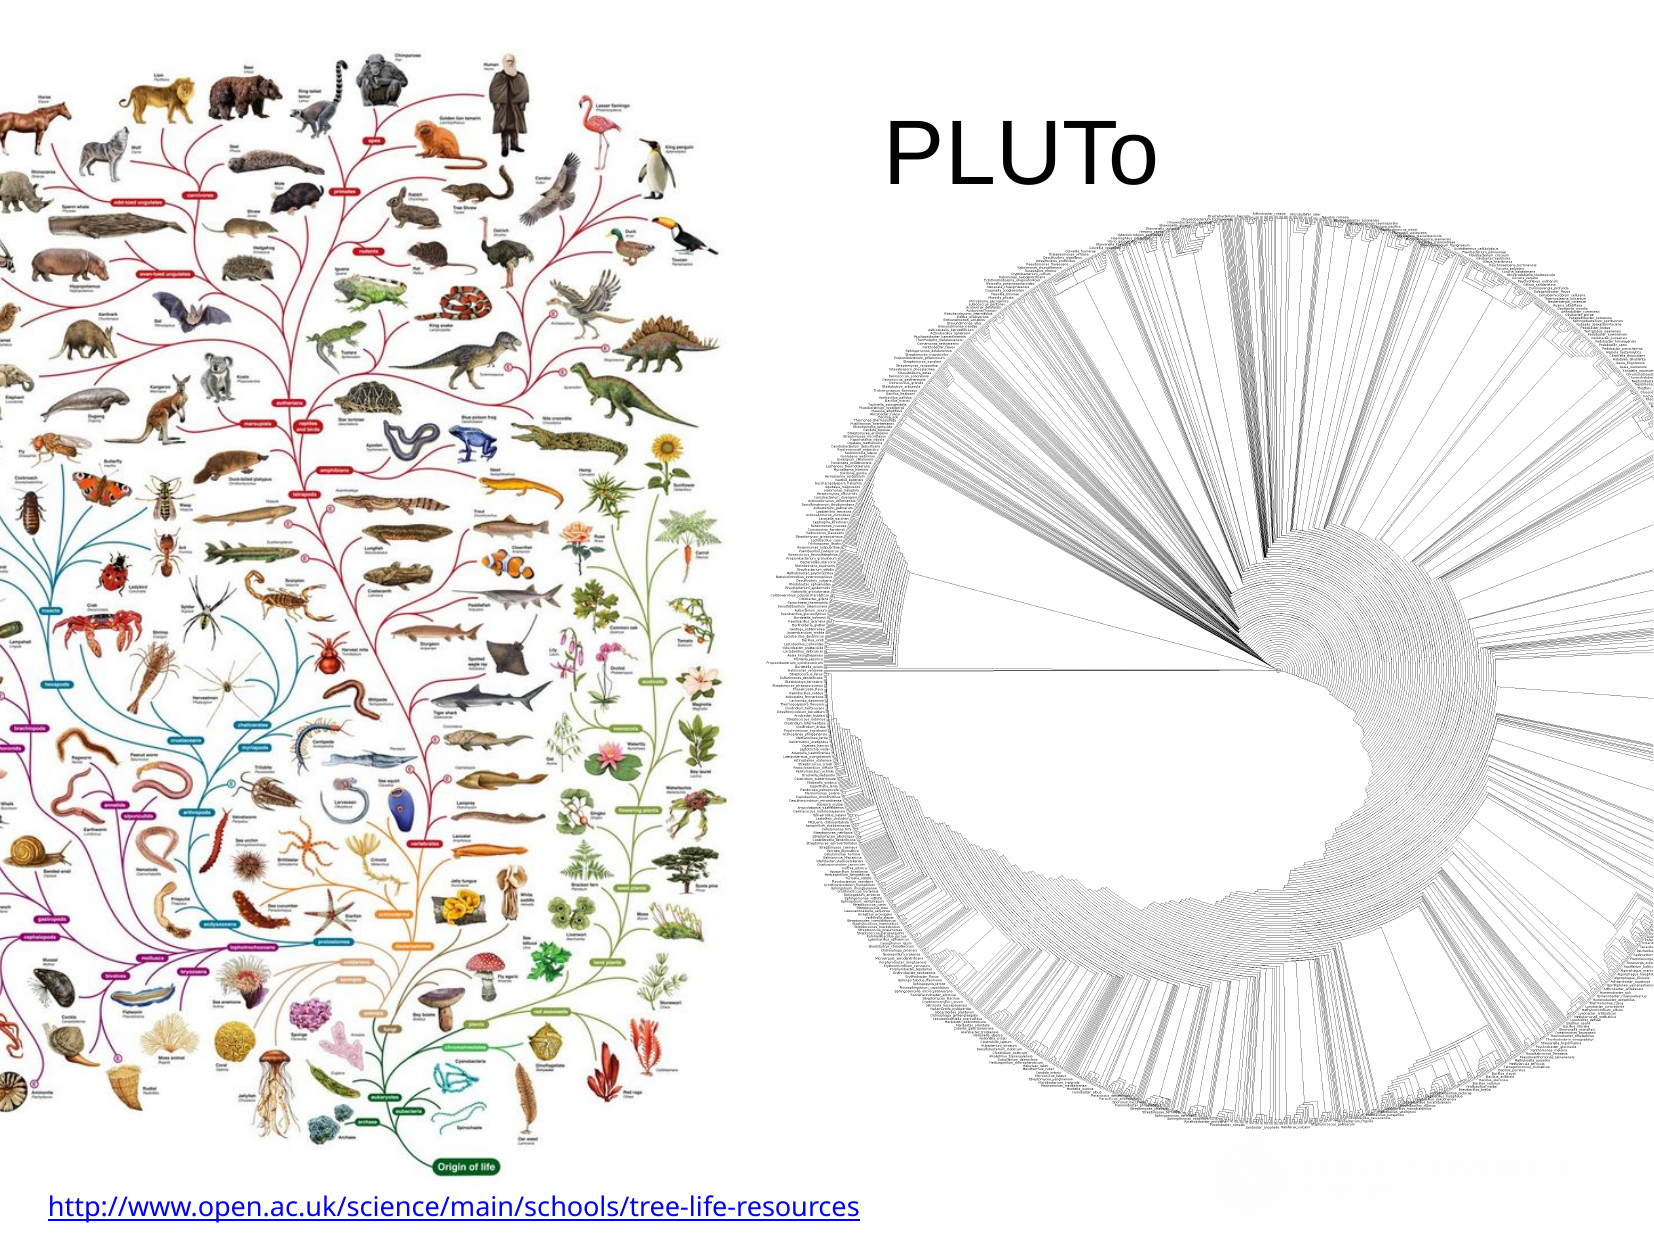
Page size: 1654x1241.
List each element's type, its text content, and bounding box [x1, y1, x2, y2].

picture [0, 0, 1654, 1222]
title PLUTo [472, 49, 1571, 257]
text_box http://www.open.ac.uk/science/main/schools/tree-life-resources [10, 1180, 898, 1240]
